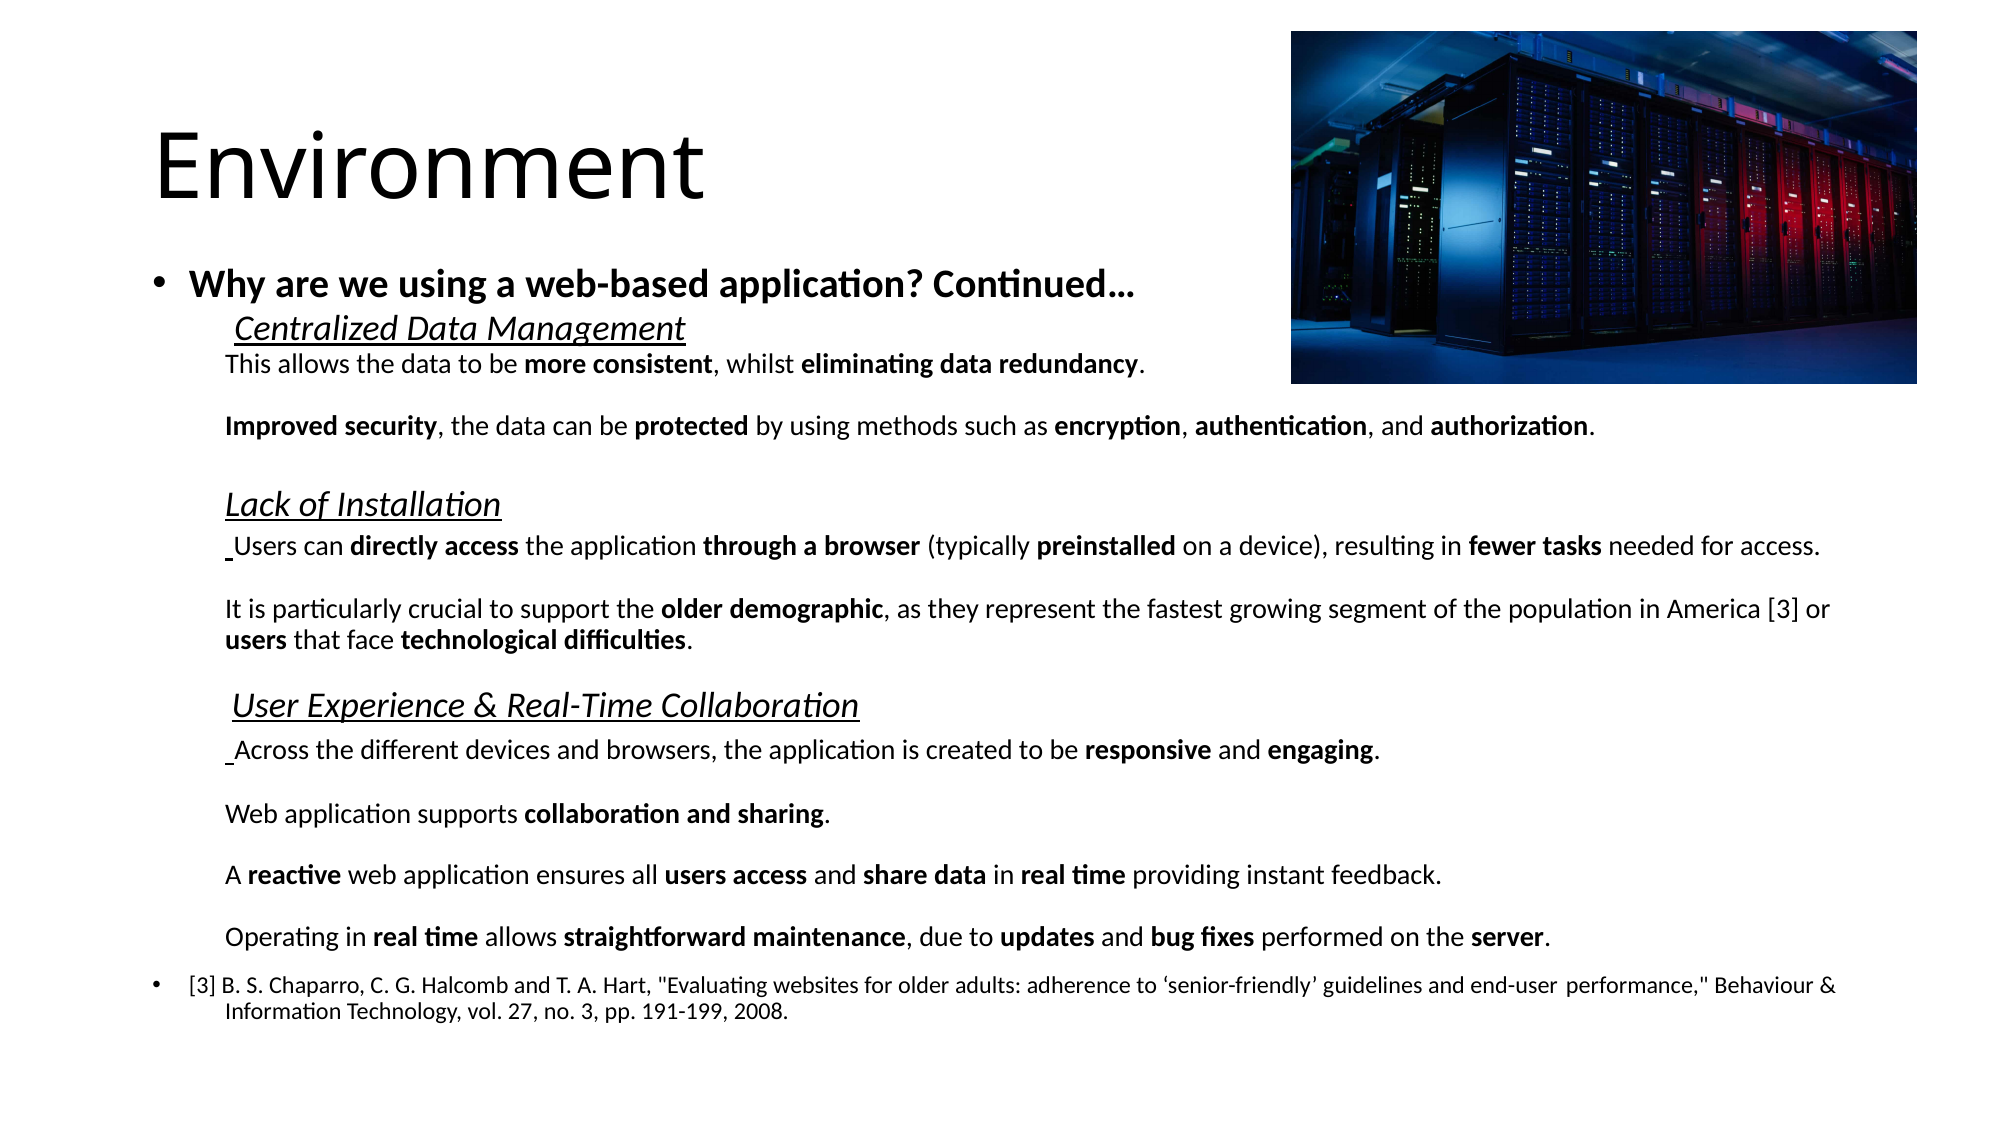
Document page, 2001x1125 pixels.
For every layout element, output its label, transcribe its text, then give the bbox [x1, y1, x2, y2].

title Environment [137, 59, 1291, 254]
picture [1291, 31, 1917, 384]
list Why are we using a web-based application? Continued… Centralized Data Management This allows the data to be more consistent, whilst eliminating data redundancy. Improved security, the data can be protected by using methods such as encryption, authentication, and authorization. Lack of Installation Users can directly access the application through a browser (typically preinstalled on a device), resulting in fewer tasks needed for access. It is particularly crucial to support the older demographic, as they represent the fastest growing segment of the population in America [3] or users that face technological difficulties. User Experience & Real-Time Collaboration Across the different devices and browsers, the application is created to be responsive and engaging. Web application supports collaboration and sharing. A reactive web application ensures all users access and share data in real time providing instant feedback. Operating in real time allows straightforward maintenance, due to updates and bug fixes performed on the server. [3] B. S. Chaparro, C. G. Halcomb and T. A. Hart, "Evaluating websites for older adults: adherence to ‘senior-friendly’ guidelines and end-user performance," Behaviour & Information Technology, vol. 27, no. 3, pp. 191-199, 2008. [137, 254, 1863, 1058]
